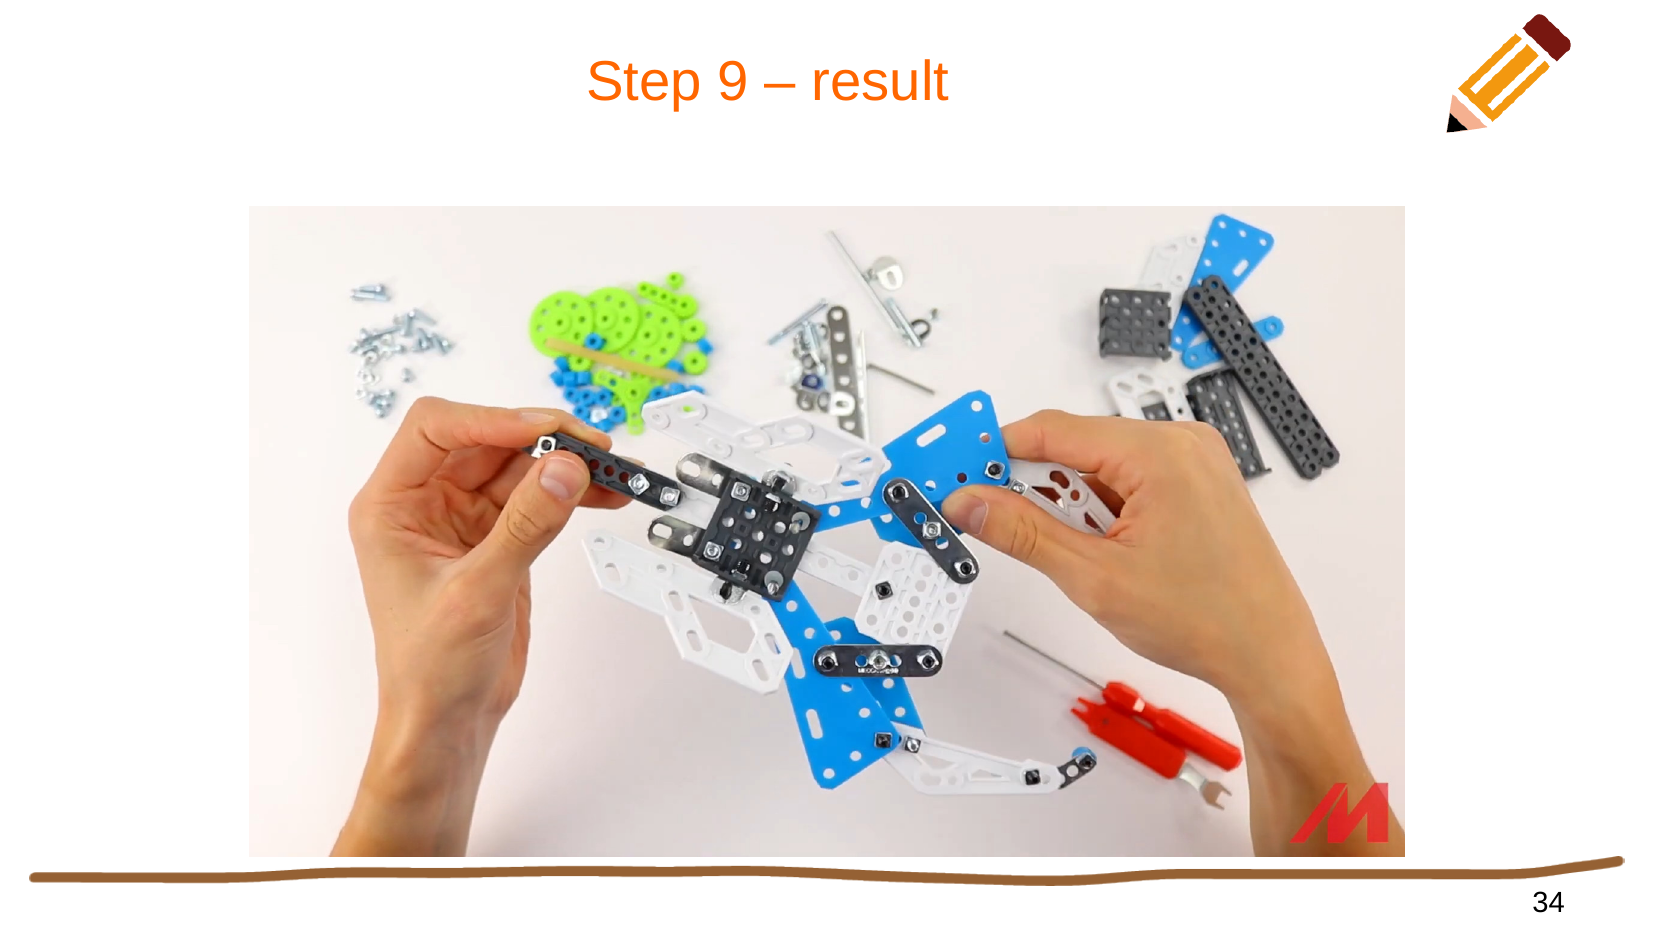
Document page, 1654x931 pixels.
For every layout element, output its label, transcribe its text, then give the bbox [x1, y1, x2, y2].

title Step 9 – result [88, 29, 1447, 133]
picture [1446, 14, 1571, 133]
picture [29, 206, 1625, 886]
